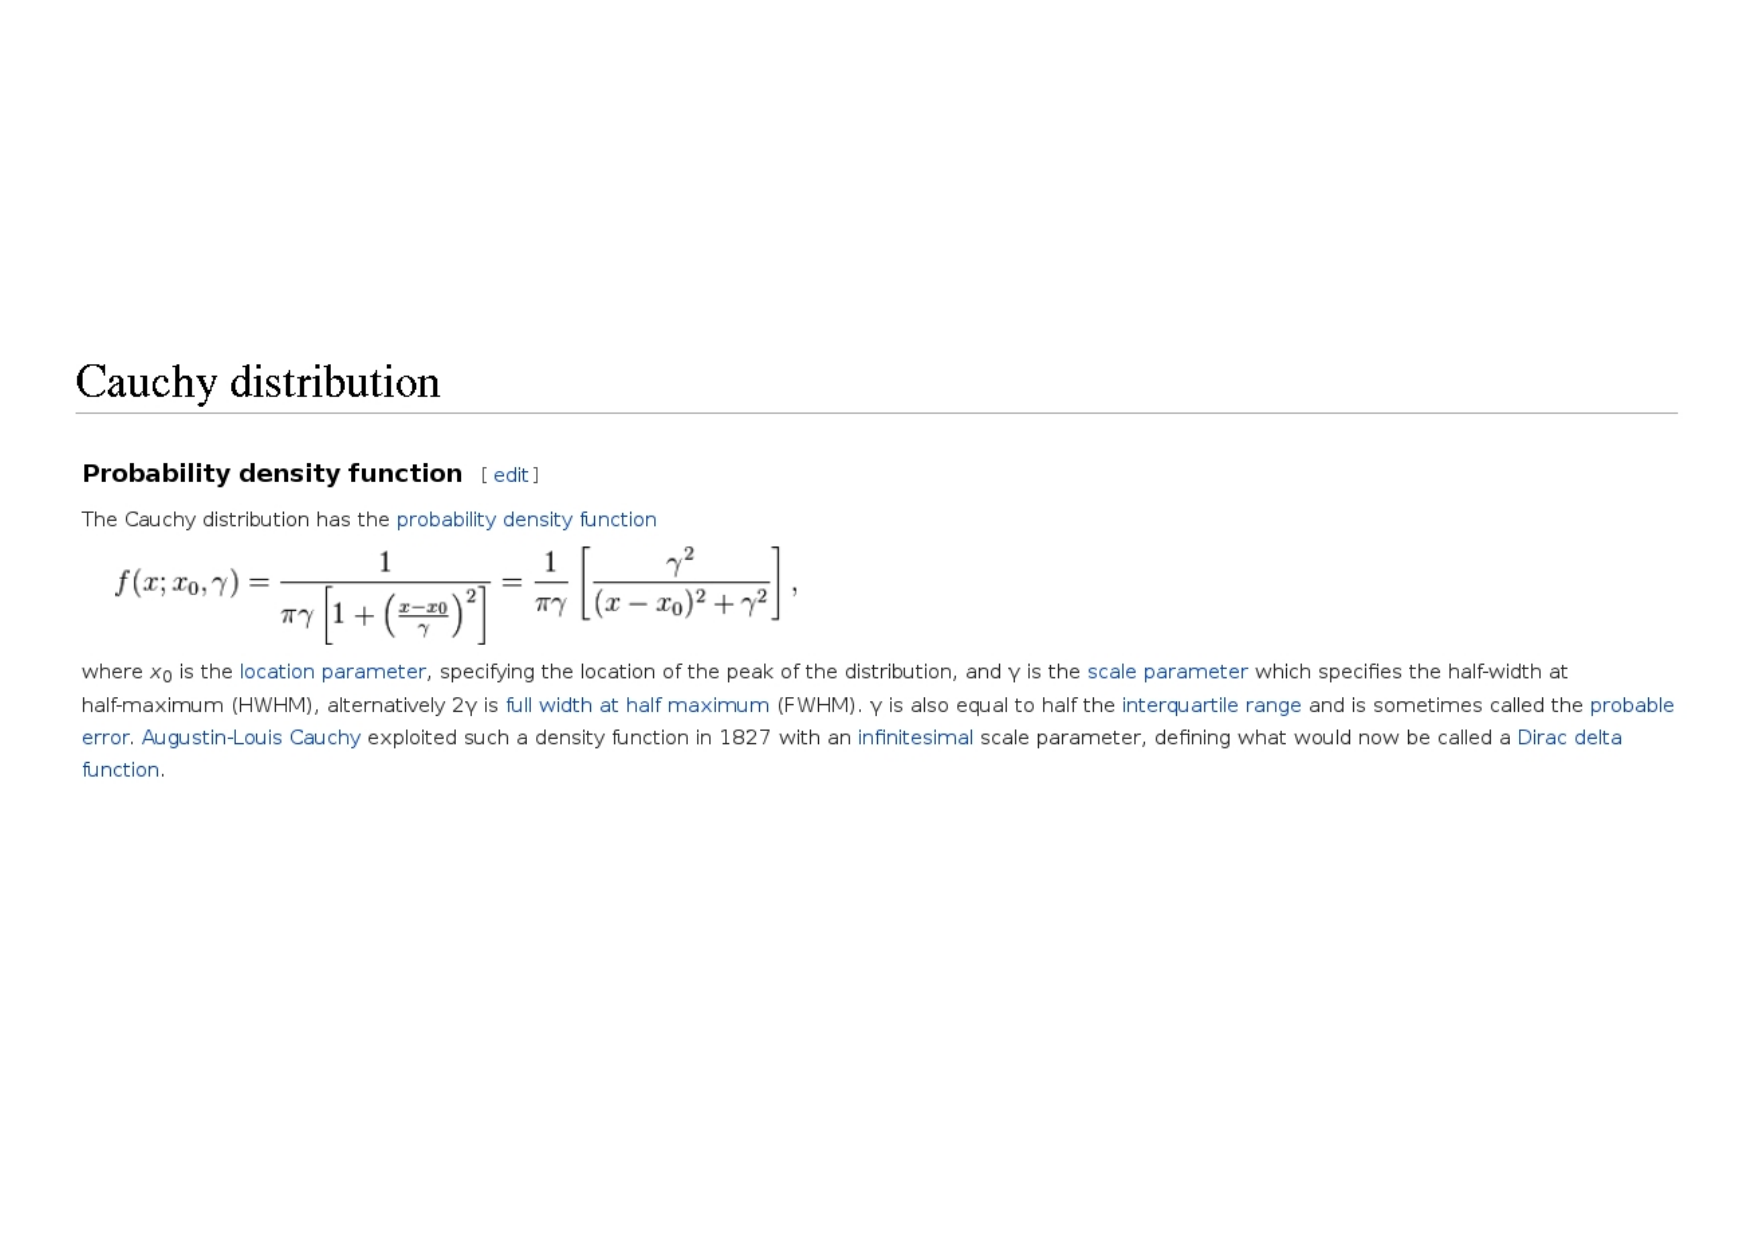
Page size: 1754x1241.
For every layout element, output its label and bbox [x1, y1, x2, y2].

picture [59, 339, 1695, 424]
picture [59, 439, 1695, 801]
